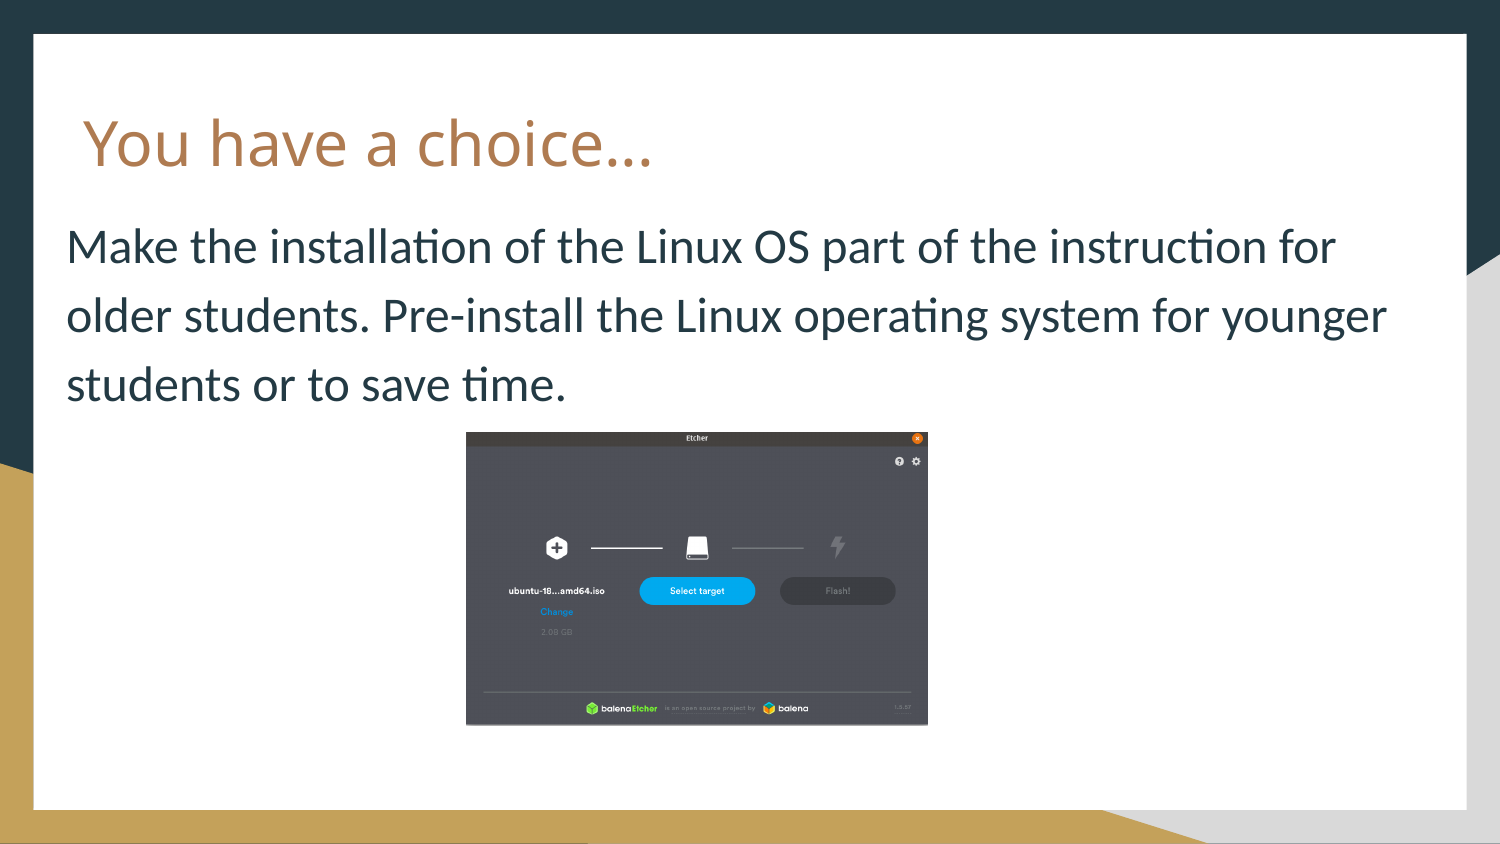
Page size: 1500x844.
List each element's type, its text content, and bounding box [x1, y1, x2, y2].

title You have a choice... [68, 88, 1300, 189]
list Make the installation of the Linux OS part of the instruction for older students. Pre-install the Linux operating system for younger students or to save time. [51, 189, 1449, 404]
picture [466, 432, 928, 726]
